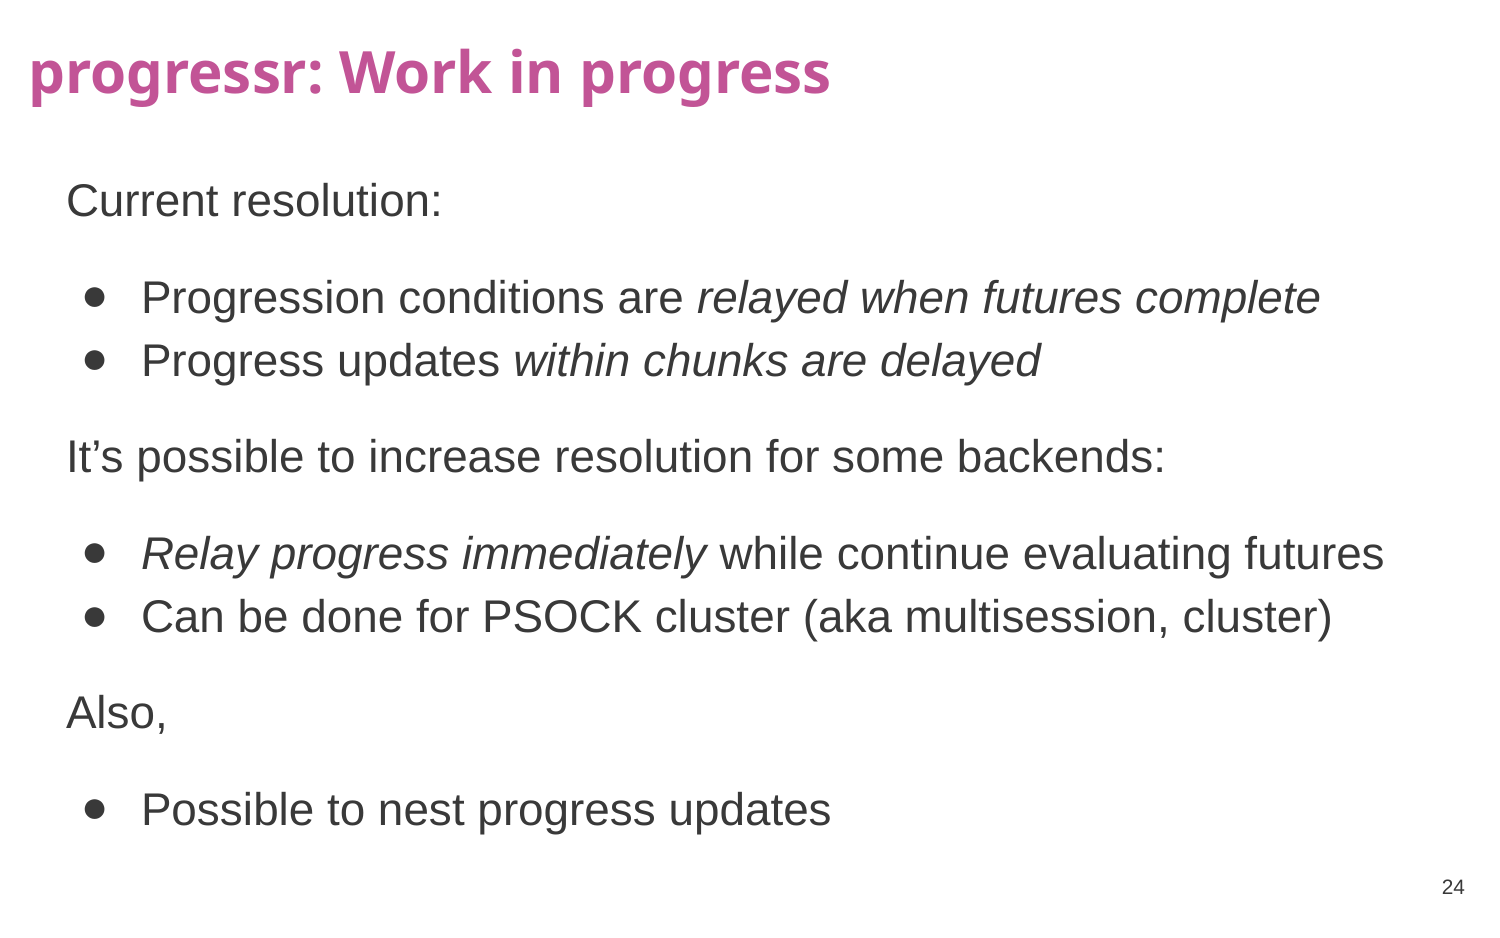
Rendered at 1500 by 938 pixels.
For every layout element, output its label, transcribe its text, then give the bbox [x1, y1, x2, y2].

title progressr: Work in progress [13, 20, 1480, 136]
slide_number <number> [1389, 849, 1480, 922]
list Current resolution: Progression conditions are relayed when futures complete Progress updates within chunks are delayed It’s possible to increase resolution for some backends: Relay progress immediately while continue evaluating futures Can be done for PSOCK cluster (aka multisession, cluster) Also, Possible to nest progress updates [51, 147, 1449, 850]
